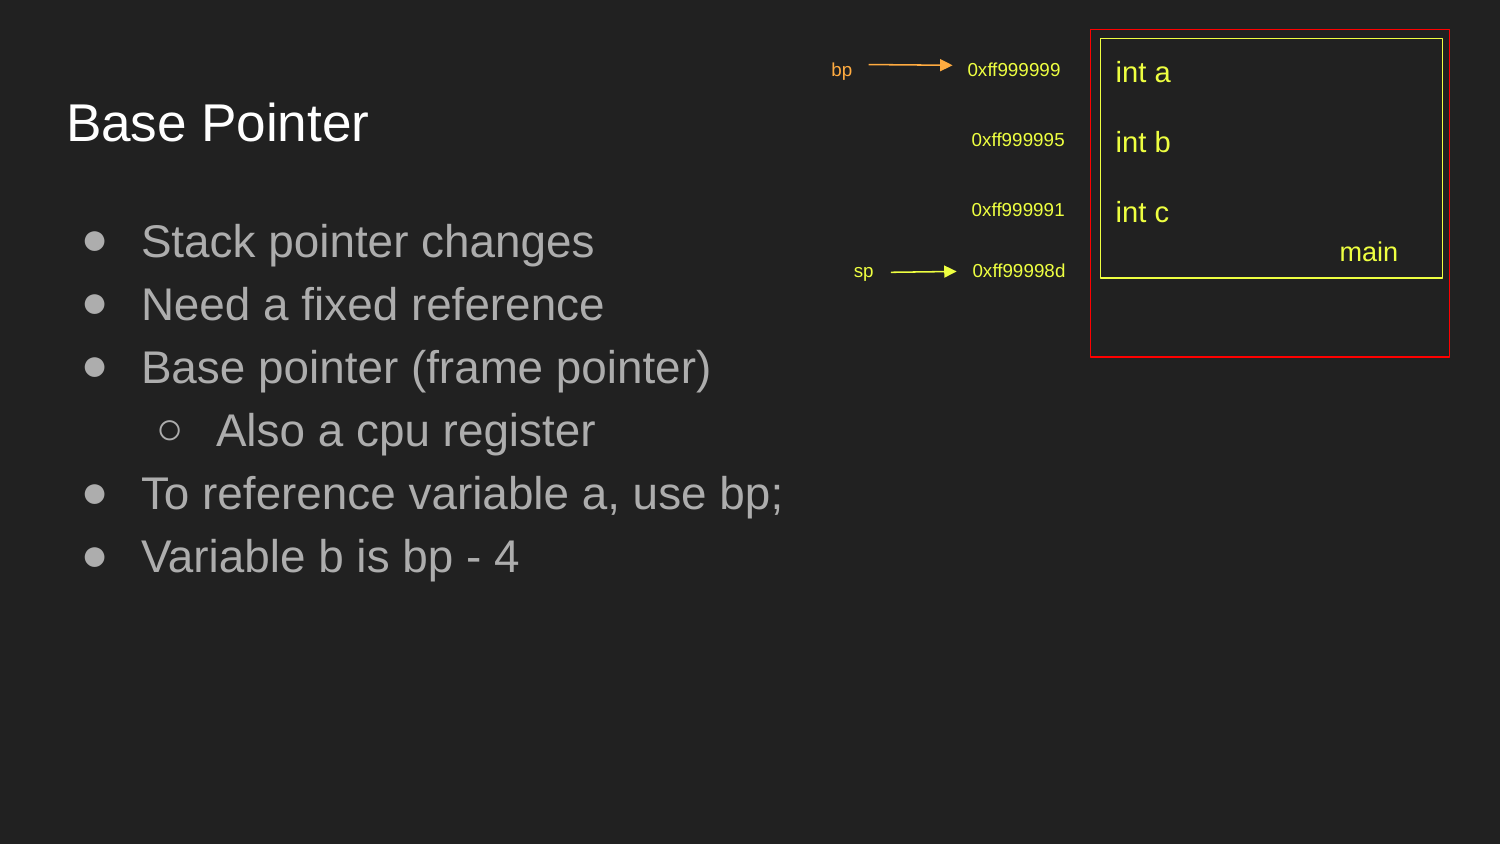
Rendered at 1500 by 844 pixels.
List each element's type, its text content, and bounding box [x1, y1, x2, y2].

text_box 0xff999991 [956, 182, 1082, 228]
text_box sp [838, 243, 891, 288]
text_box 0xff999995 [956, 113, 1082, 158]
title Base Pointer [51, 72, 456, 167]
text_box 0xff99998d [957, 243, 1083, 288]
text_box bp [816, 42, 869, 87]
text_box 0xff999999 [952, 43, 1078, 88]
text_box int a int b int c [1100, 38, 1443, 279]
text_box main [1324, 219, 1450, 273]
list Stack pointer changes Need a fixed reference Base pointer (frame pointer) Also a cpu register To reference variable a, use bp; Variable b is bp - 4 [51, 187, 878, 571]
